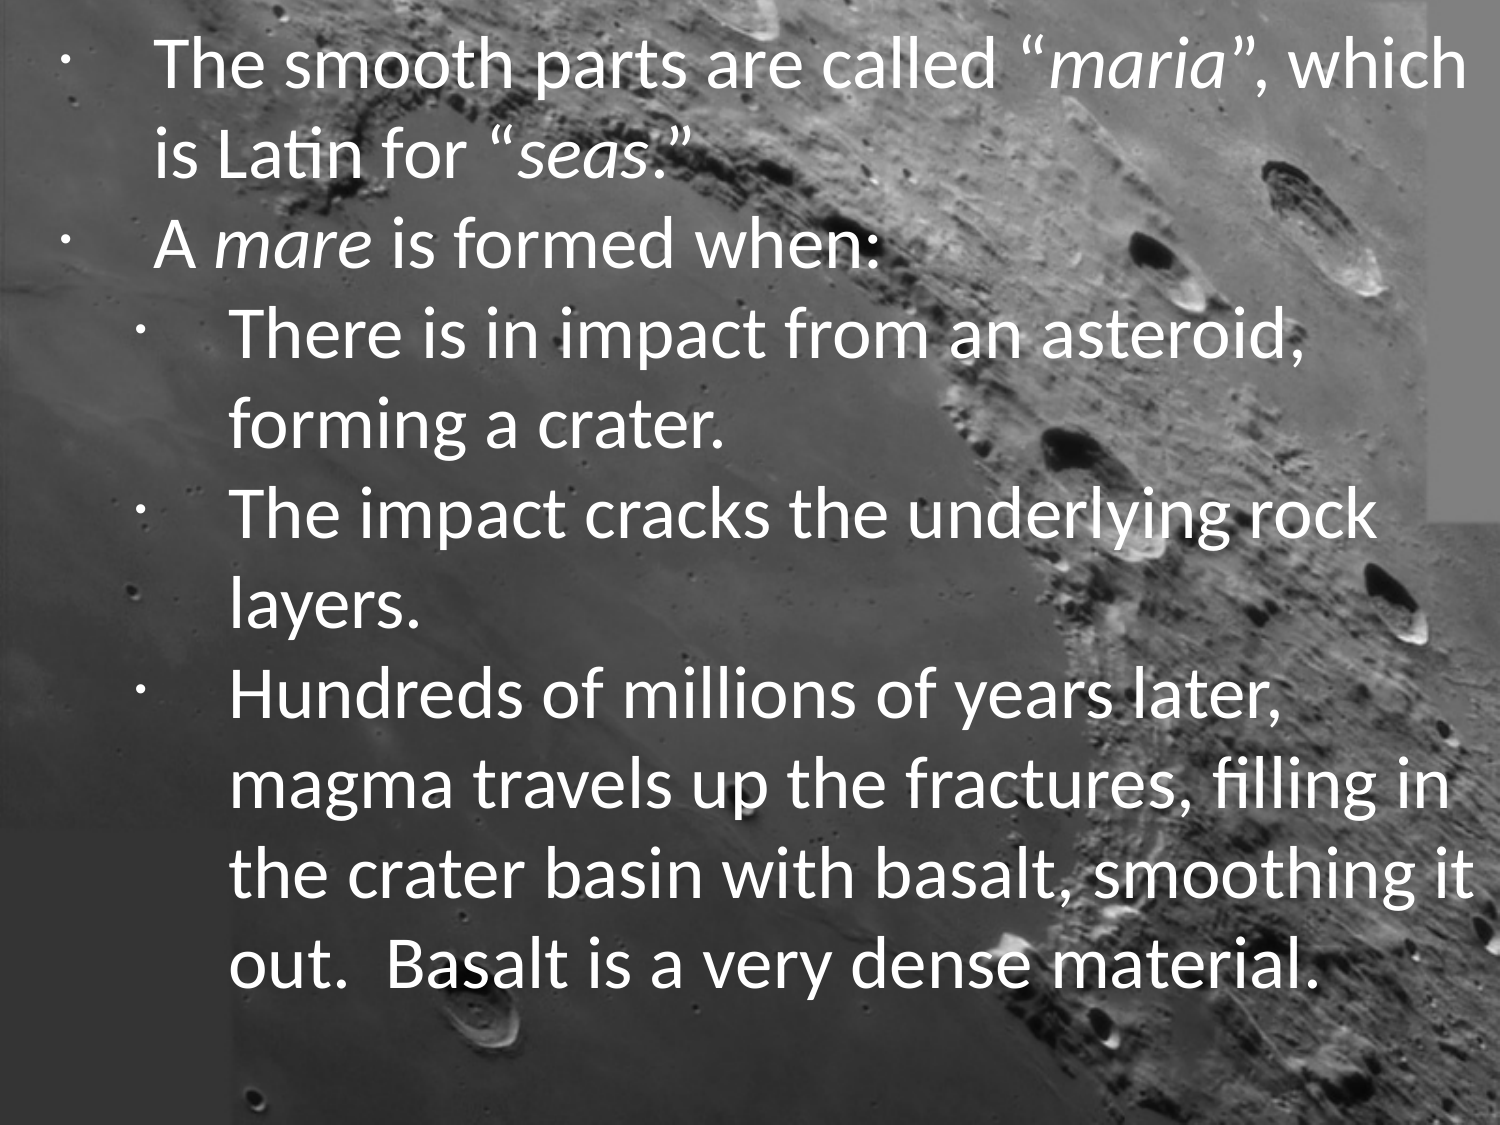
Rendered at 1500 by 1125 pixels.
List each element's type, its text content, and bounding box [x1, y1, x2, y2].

text_box The smooth parts are called “maria”, which is Latin for “seas.” A mare is formed when: There is in impact from an asteroid, forming a crater. The impact cracks the underlying rock layers. Hundreds of millions of years later, magma travels up the fractures, filling in the crater basin with basalt, smoothing it out. Basalt is a very dense material. [45, 6, 1495, 1057]
picture [0, 0, 1500, 1125]
